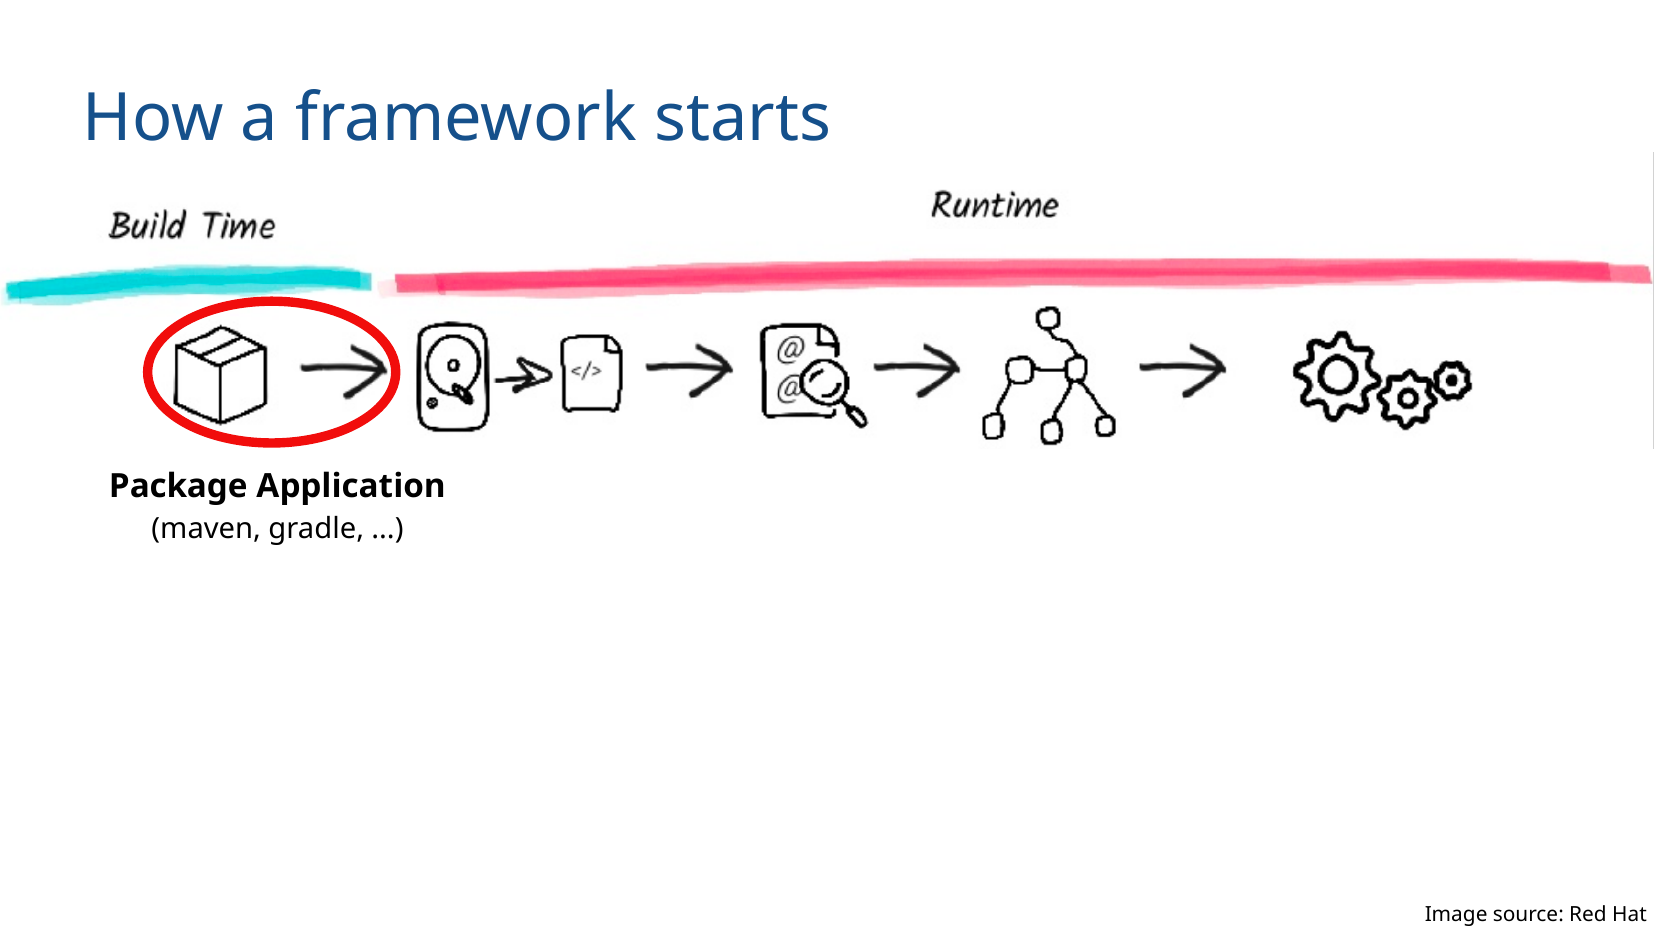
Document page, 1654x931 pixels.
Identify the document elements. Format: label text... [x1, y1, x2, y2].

text_box Package Application (maven, gradle, ...) [23, 454, 532, 646]
title How a framework starts [82, 37, 1571, 152]
picture [0, 152, 1654, 449]
text_box Image source: Red Hat [1181, 891, 1654, 931]
